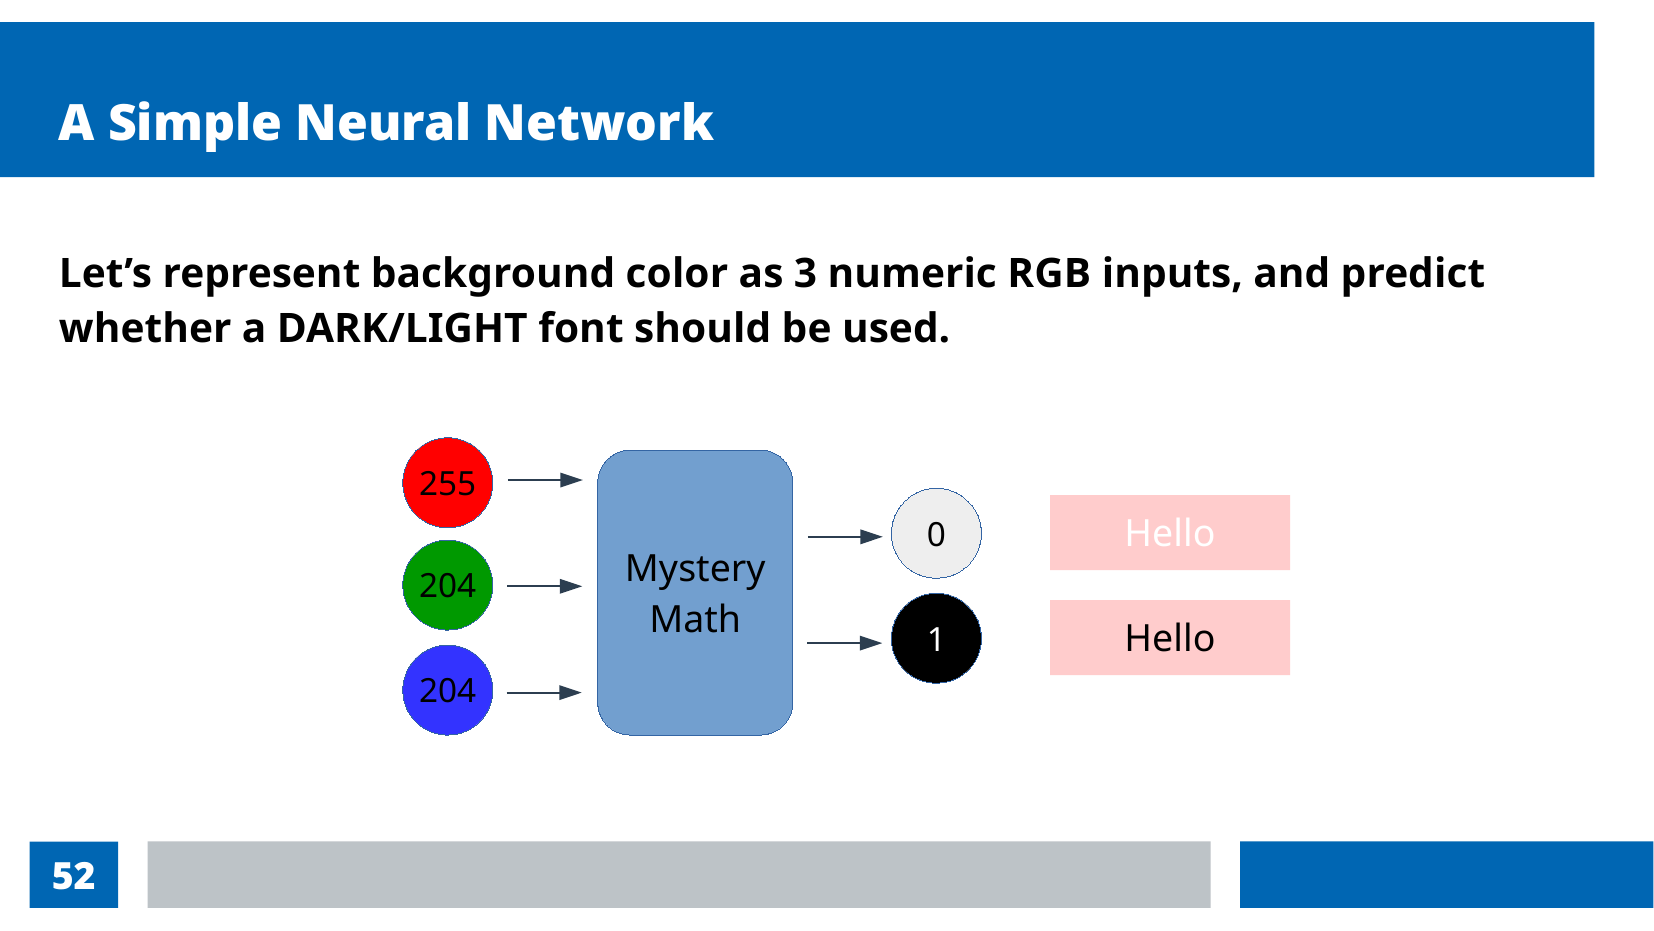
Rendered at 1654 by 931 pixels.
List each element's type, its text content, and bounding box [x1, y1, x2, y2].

text_box Hello [1050, 600, 1291, 676]
text_box 204 [402, 540, 493, 631]
text_box 255 [402, 437, 493, 528]
text_box Hello [1050, 495, 1291, 571]
text_box Mystery Math [597, 450, 793, 736]
title A Simple Neural Network [59, 44, 1595, 156]
text_box 204 [402, 645, 493, 736]
text_box 0 [891, 488, 982, 579]
text_box 1 [891, 593, 982, 684]
list Let’s represent background color as 3 numeric RGB inputs, and predict whether a DARK/LIGHT font should be used. [59, 243, 1565, 376]
